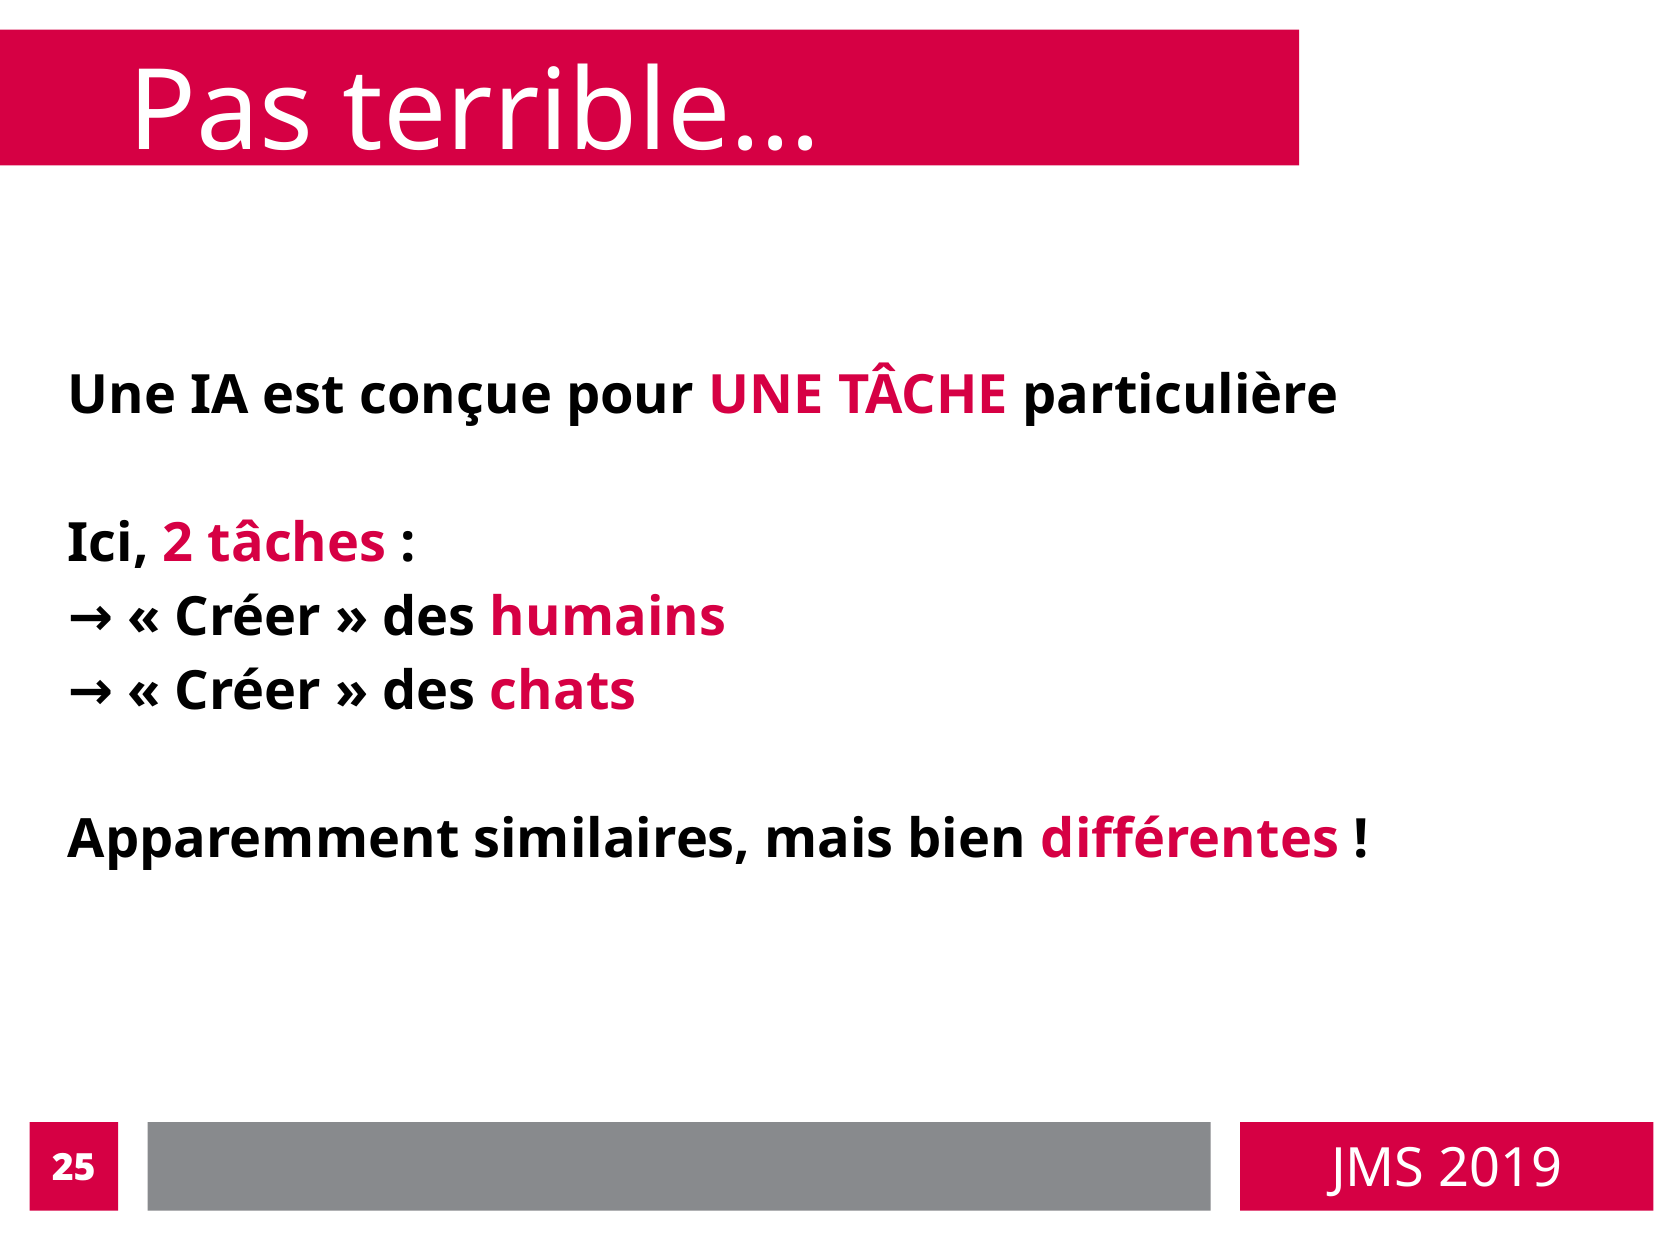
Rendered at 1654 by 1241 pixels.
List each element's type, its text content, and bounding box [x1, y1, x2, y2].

title Pas terrible... [0, 29, 1229, 178]
text_box Une IA est conçue pour UNE TÂCHE particulière Ici, 2 tâches : → « Créer » des humains → « Créer » des chats Apparemment similaires, mais bien différentes ! [53, 165, 1636, 1063]
